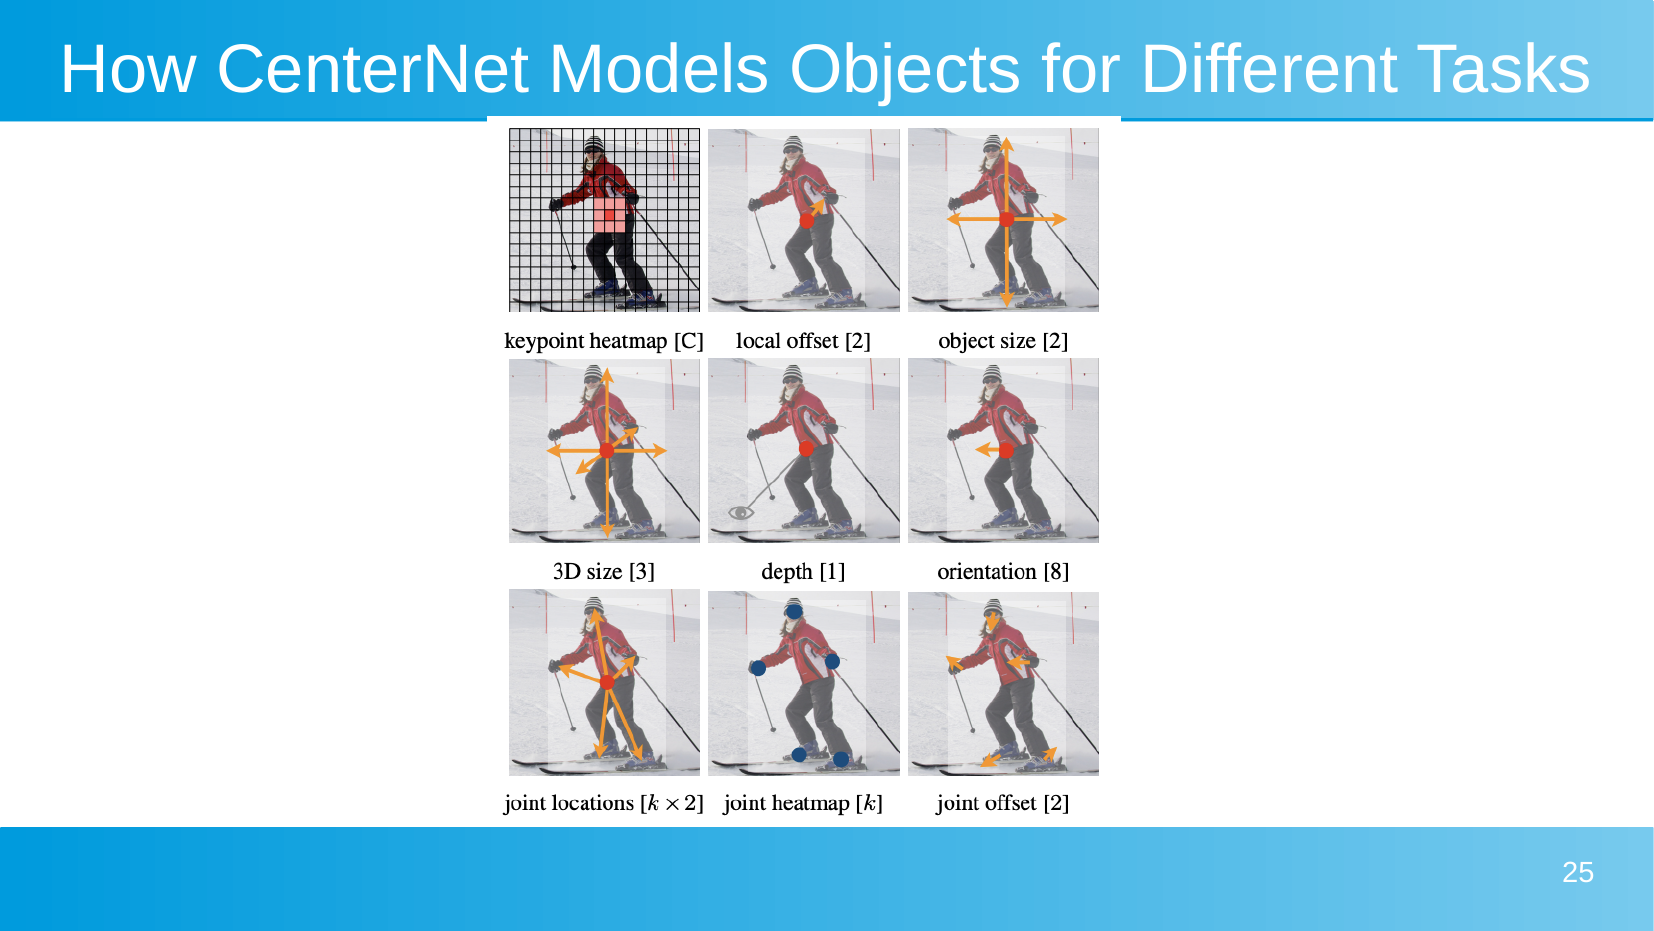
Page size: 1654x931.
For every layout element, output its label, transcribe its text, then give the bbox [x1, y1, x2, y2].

picture [487, 116, 1121, 826]
title How CenterNet Models Objects for Different Tasks [59, 29, 1595, 108]
